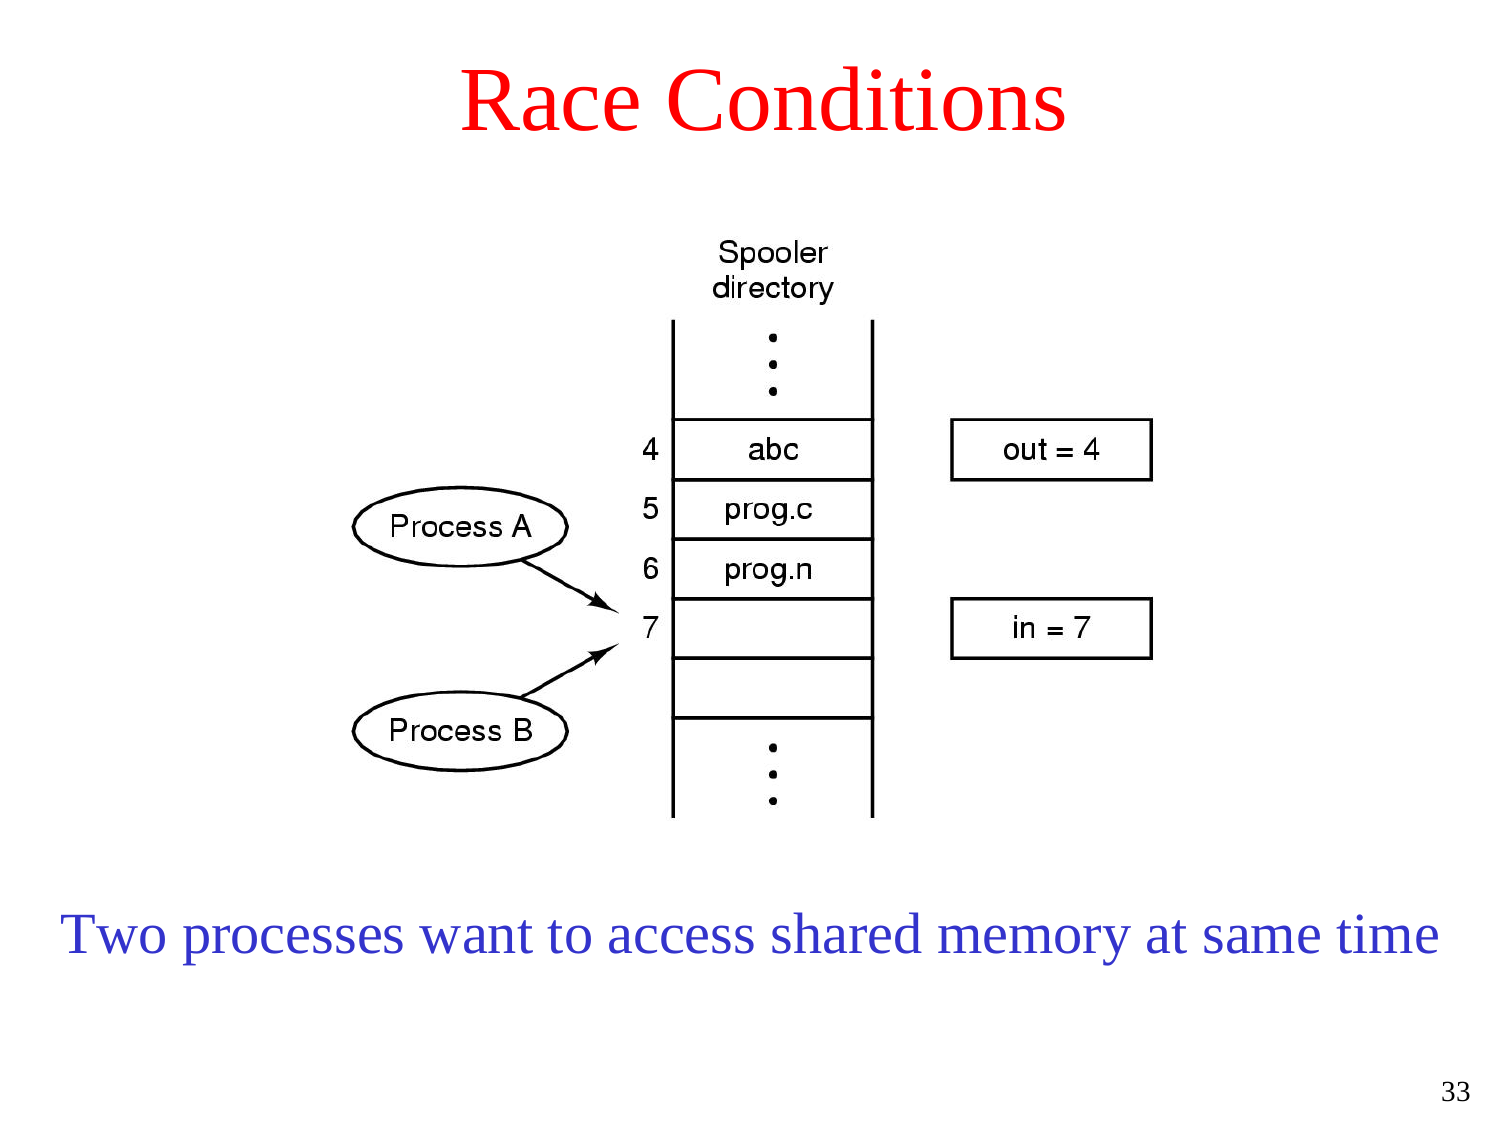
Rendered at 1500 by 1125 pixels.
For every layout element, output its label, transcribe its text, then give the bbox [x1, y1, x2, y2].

picture [351, 228, 1159, 821]
text_box Two processes want to access shared memory at same time [0, 887, 1500, 1000]
text_box Race Conditions [126, 0, 1402, 188]
text_box <number> [1404, 1064, 1486, 1125]
